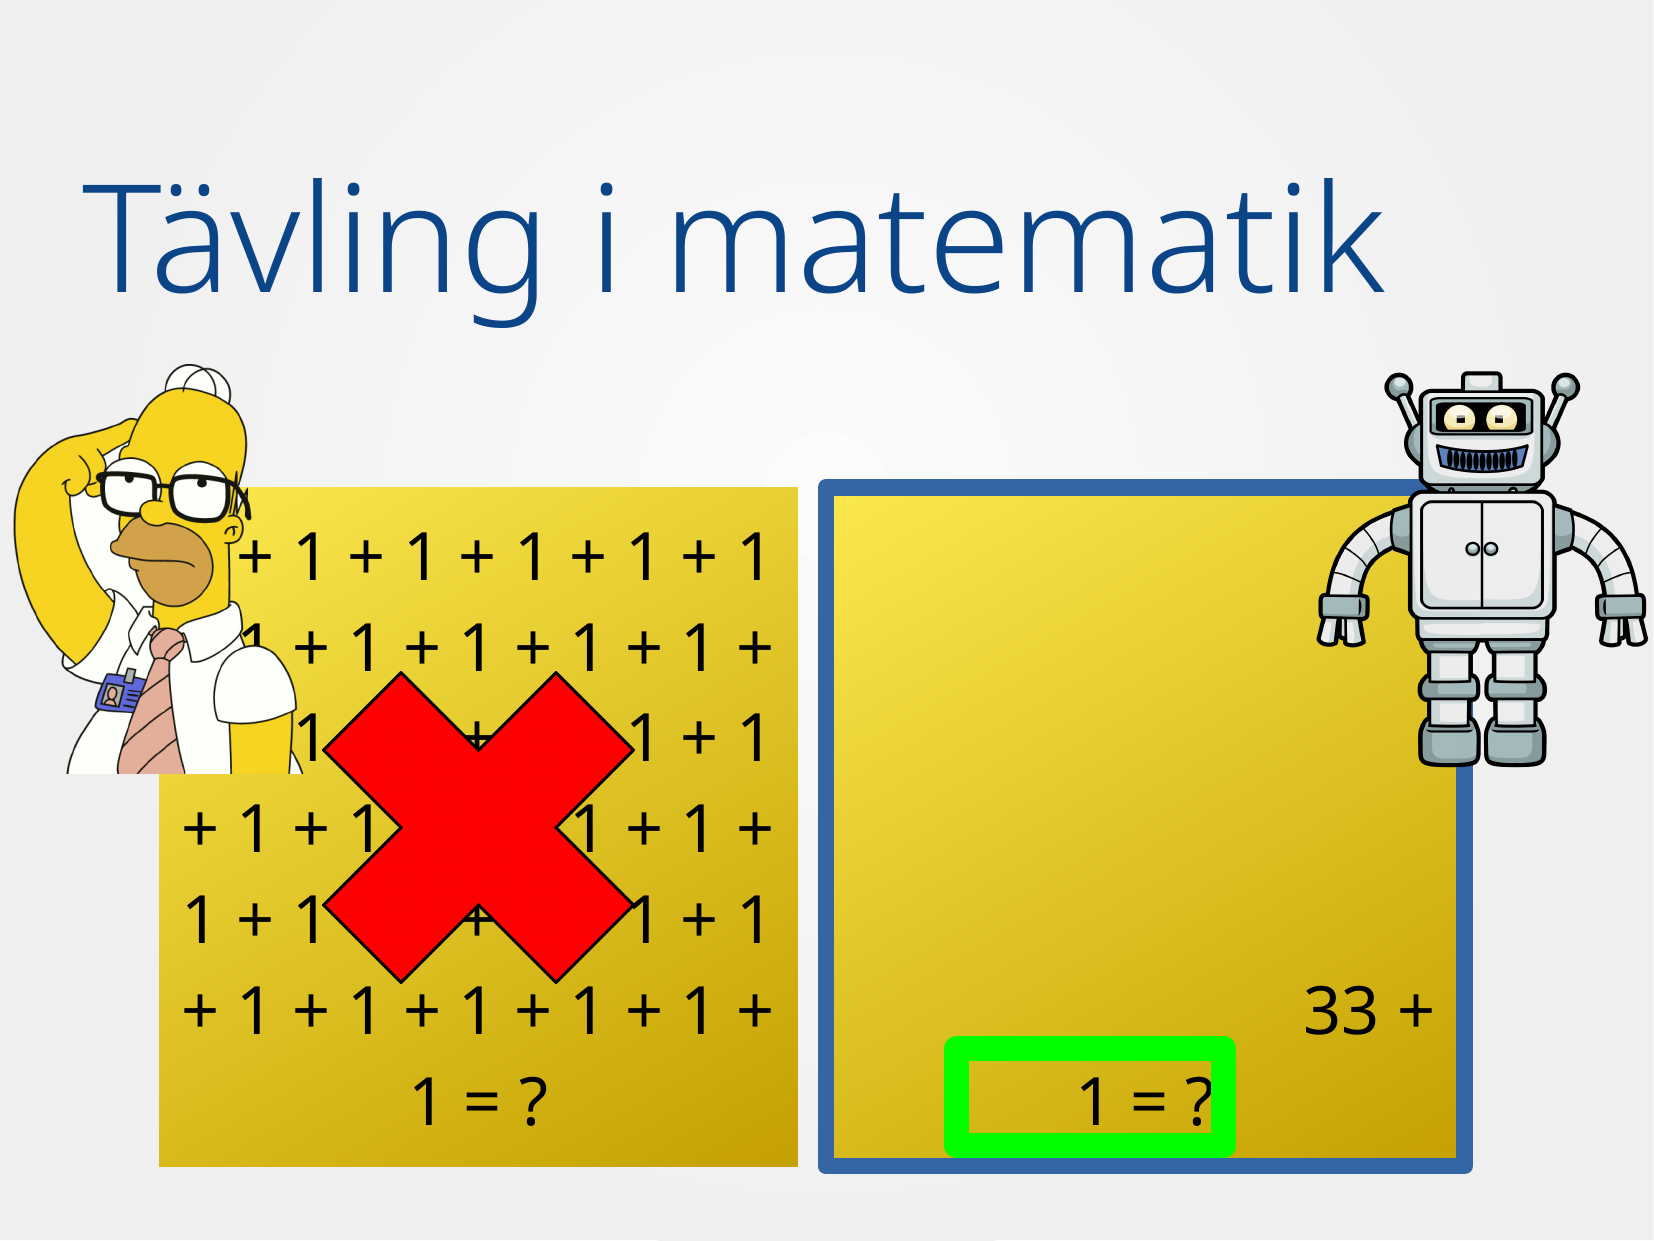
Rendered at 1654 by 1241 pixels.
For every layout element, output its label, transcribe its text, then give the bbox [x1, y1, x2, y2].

title Tävling i matematik [82, 80, 1654, 337]
picture [0, 364, 313, 774]
picture [1312, 364, 1653, 775]
list 1 + 1 + 1 + 1 + 1 + 1 + 1 + 1 + 1 + 1 + 1 + 1 + 1 + 1 + 1 + 1 + 1 + 1 + 1 + 1 + 1 + 1 + 1 + 1 + 1 + 1 + 1 + 1 + 1 + 1 + 1 + 1 + 1 + 1 = ? [159, 487, 798, 1167]
picture [322, 671, 635, 984]
list 33 + 1 = ? [825, 487, 1465, 1167]
